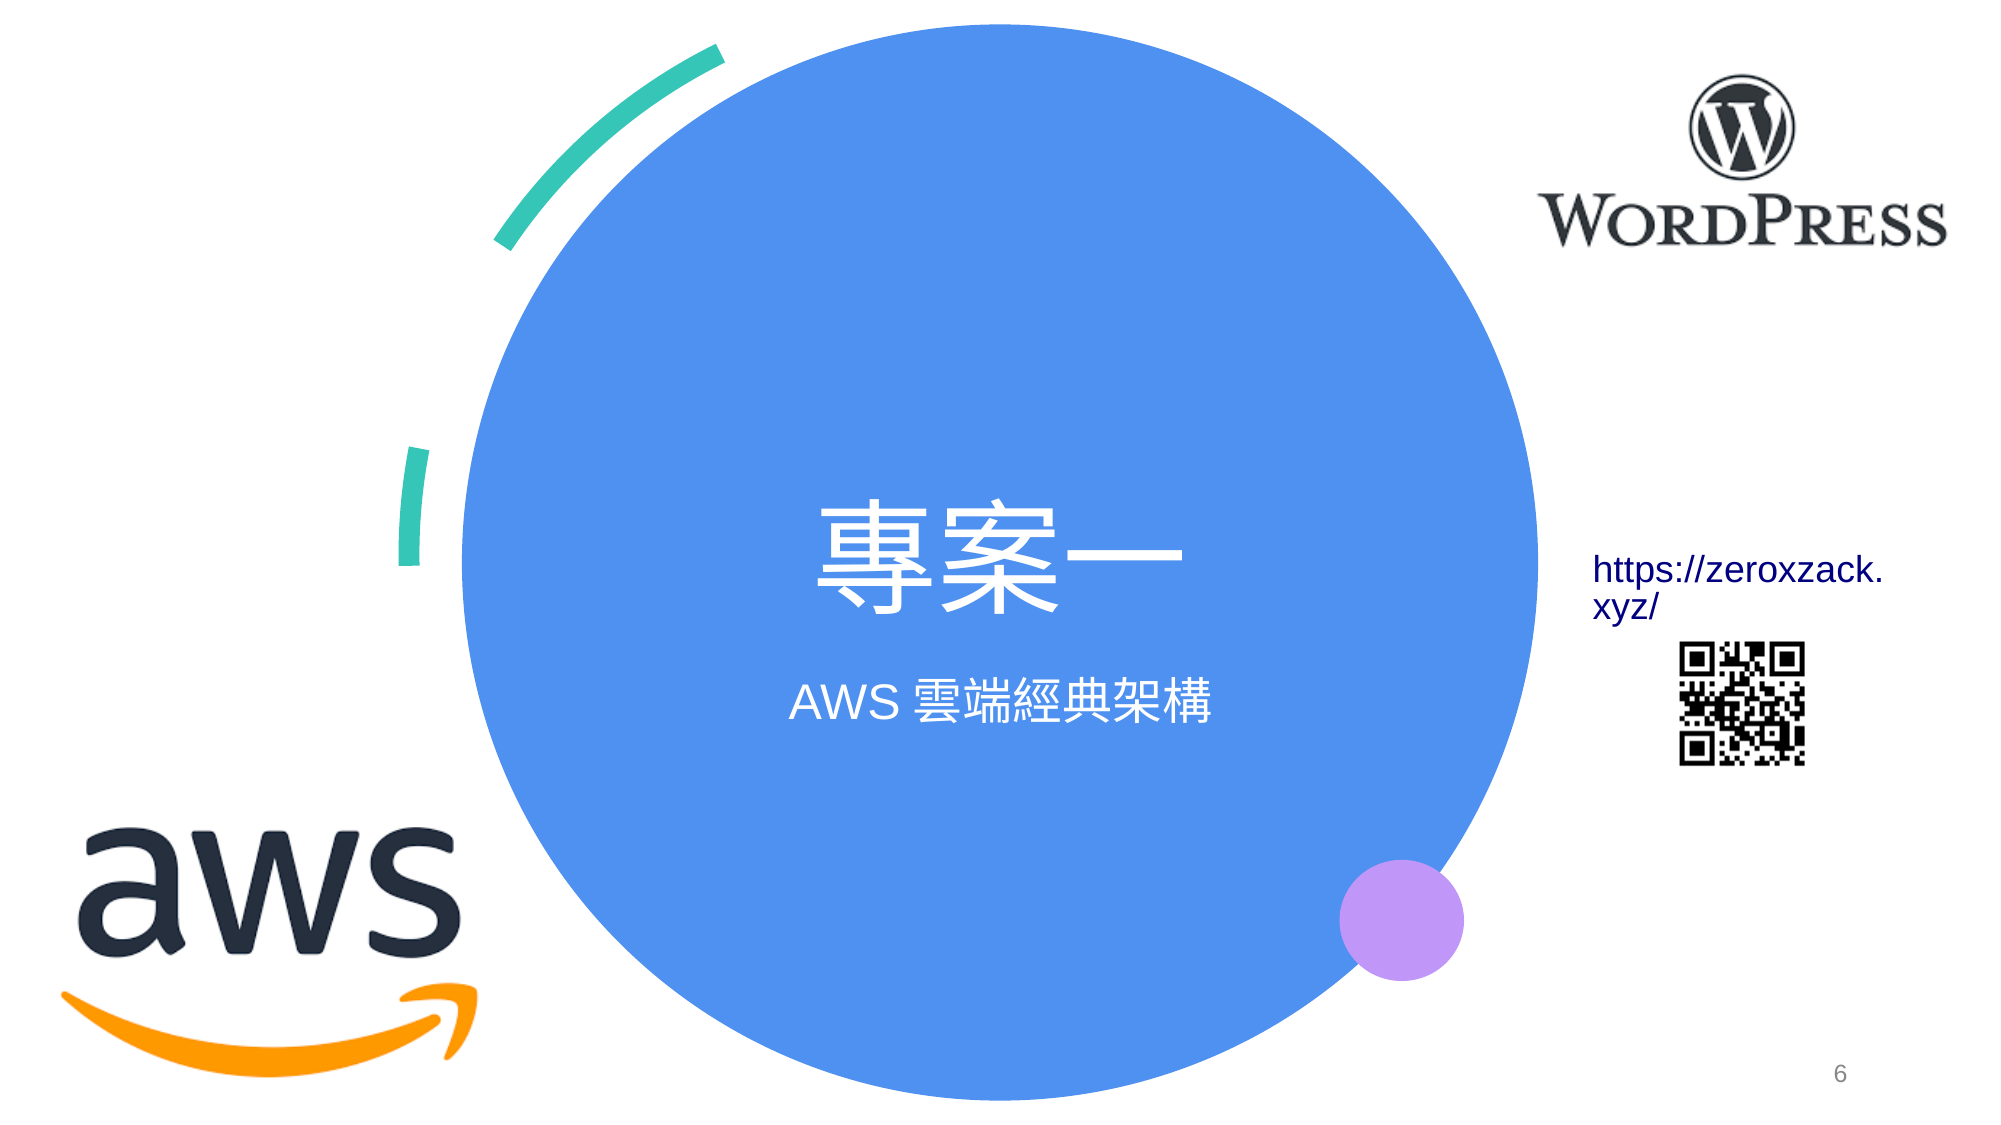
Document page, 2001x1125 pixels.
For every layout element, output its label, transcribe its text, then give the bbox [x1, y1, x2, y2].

picture [1660, 622, 1825, 787]
title 專案一 [544, 226, 1457, 639]
picture [59, 826, 480, 1079]
picture [1485, 22, 2000, 300]
text_box https://zeroxzack.xyz/ [1577, 537, 1908, 598]
slide_number 1 [1412, 1042, 1863, 1103]
list AWS雲端經典架構 [544, 668, 1457, 921]
